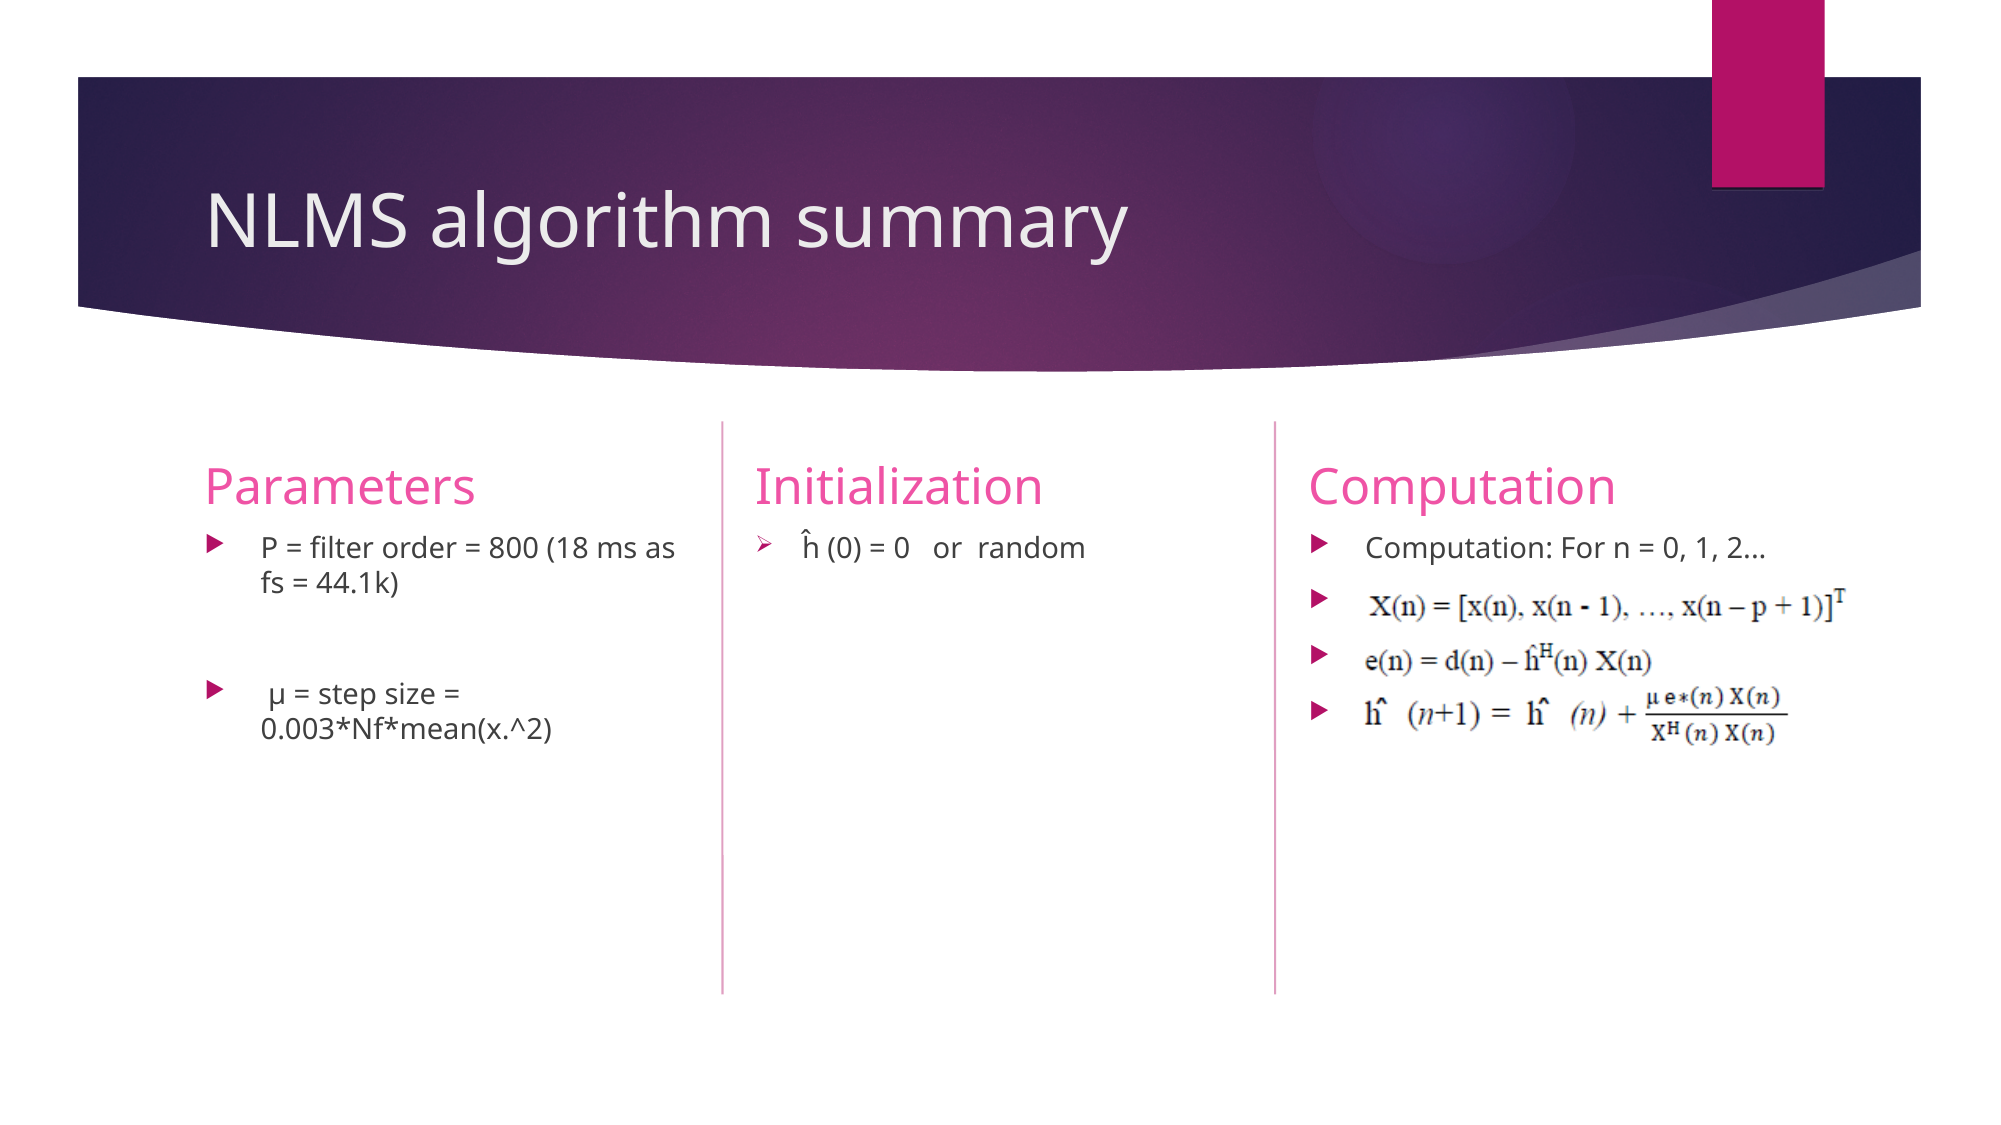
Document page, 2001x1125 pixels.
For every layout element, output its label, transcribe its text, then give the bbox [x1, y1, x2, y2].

picture [1361, 587, 1854, 752]
list Computation: For n = 0, 1, 2... Convergence condition [1294, 521, 1944, 989]
title NLMS algorithm summary [189, 159, 1638, 276]
list Parameters [189, 427, 705, 521]
list ĥ (0) = 0 or random [740, 521, 1257, 989]
list Computation [1294, 427, 1810, 521]
picture [79, 78, 1920, 371]
list Initialization [740, 427, 1257, 521]
list P = filter order = 800 (18 ms as fs = 44.1k) µ = step size = 0.003*Nf*mean(x.^2) [189, 521, 705, 989]
